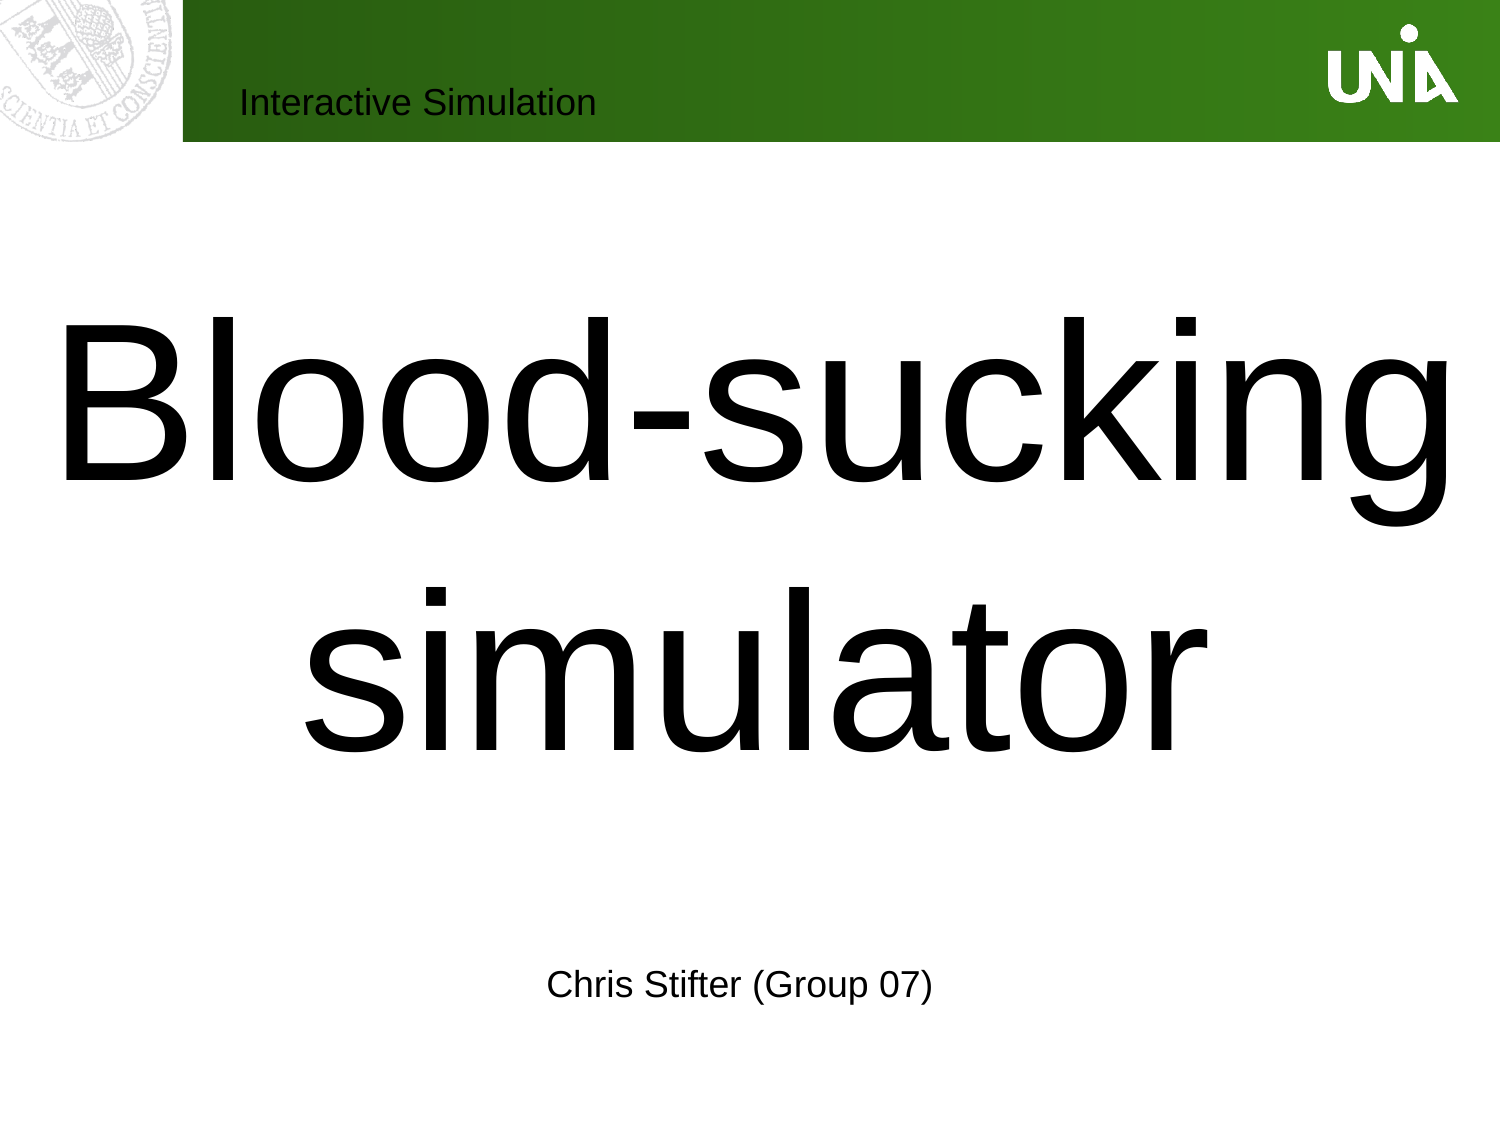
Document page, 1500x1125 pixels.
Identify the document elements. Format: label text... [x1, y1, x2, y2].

picture [1328, 24, 1459, 103]
picture [0, 0, 172, 142]
text_box Blood-sucking simulator [11, 247, 1500, 934]
text_box Chris Stifter (Group 07) [531, 952, 1300, 1052]
text_box Interactive Simulation [224, 70, 1170, 128]
